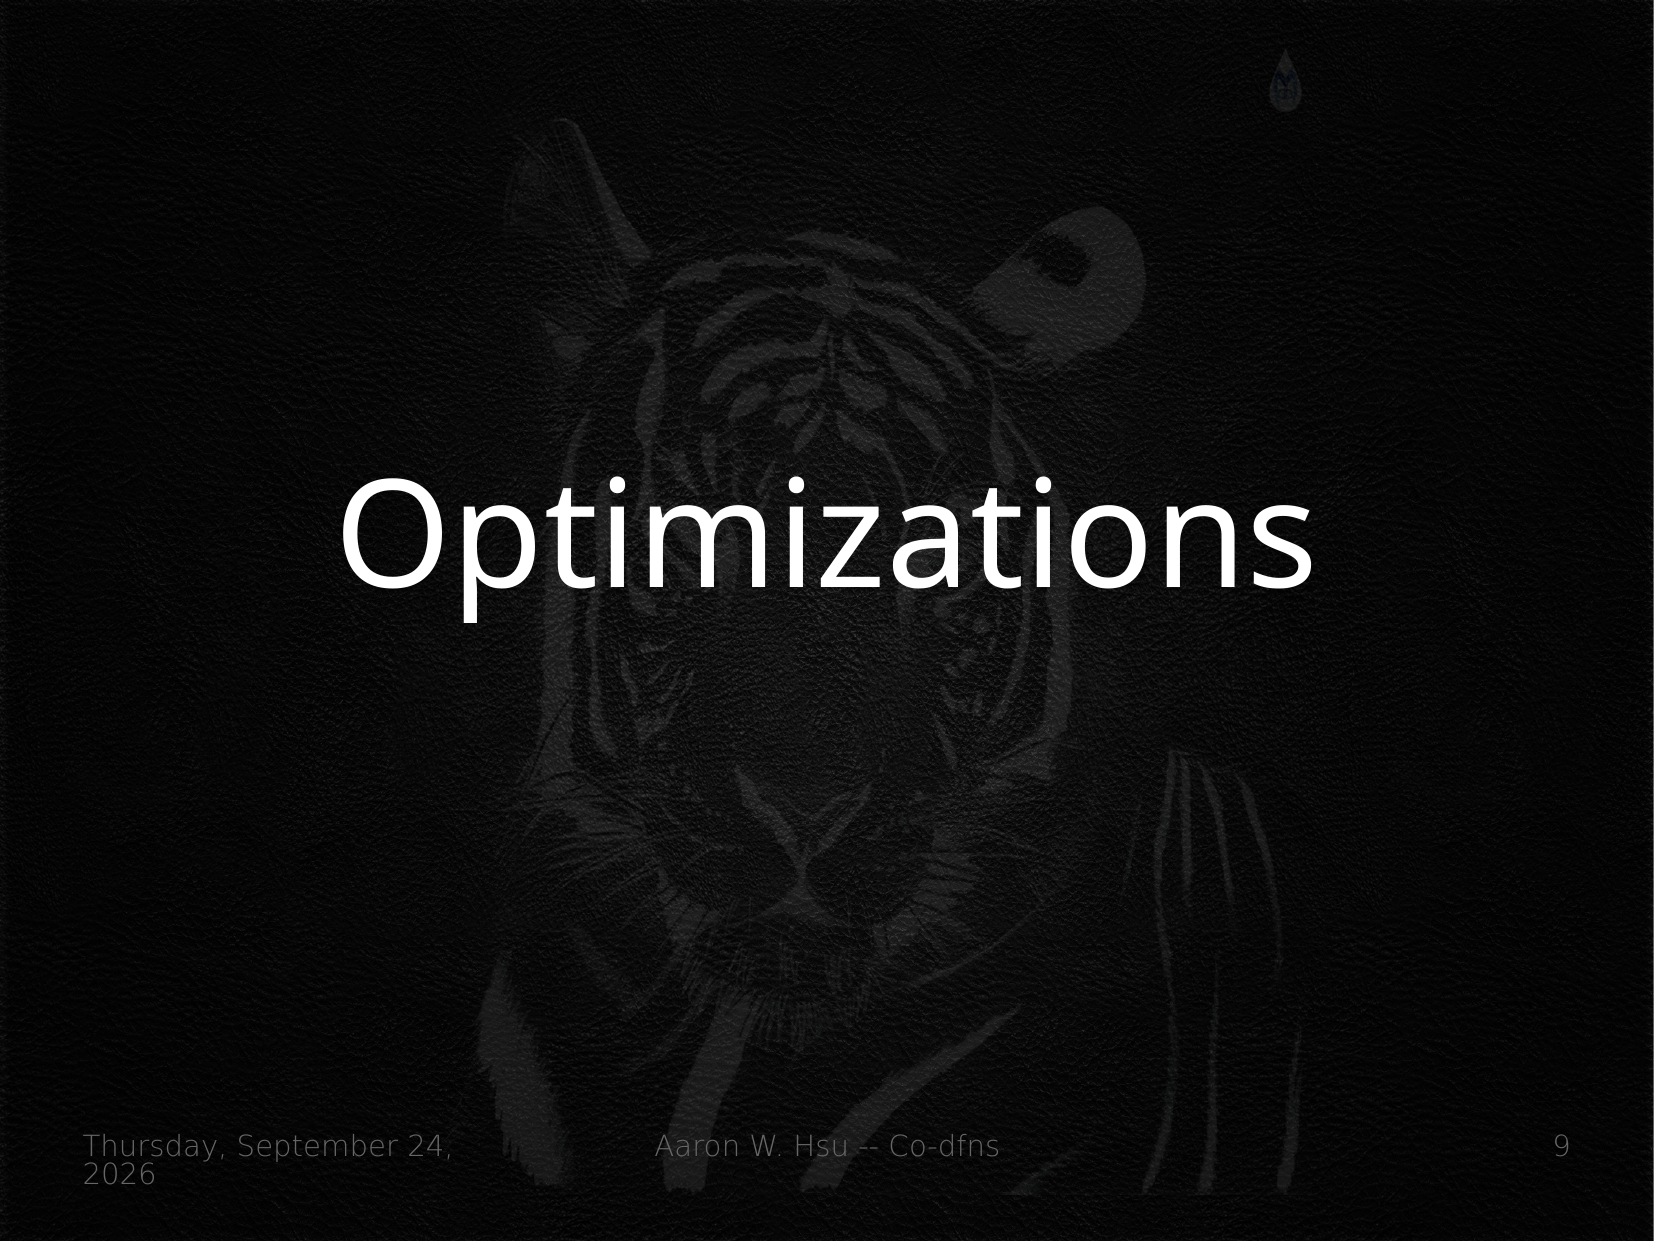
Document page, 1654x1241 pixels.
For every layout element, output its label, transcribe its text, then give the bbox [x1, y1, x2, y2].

picture [0, 0, 1654, 1241]
subtitle Optimizations [82, 49, 1571, 1010]
